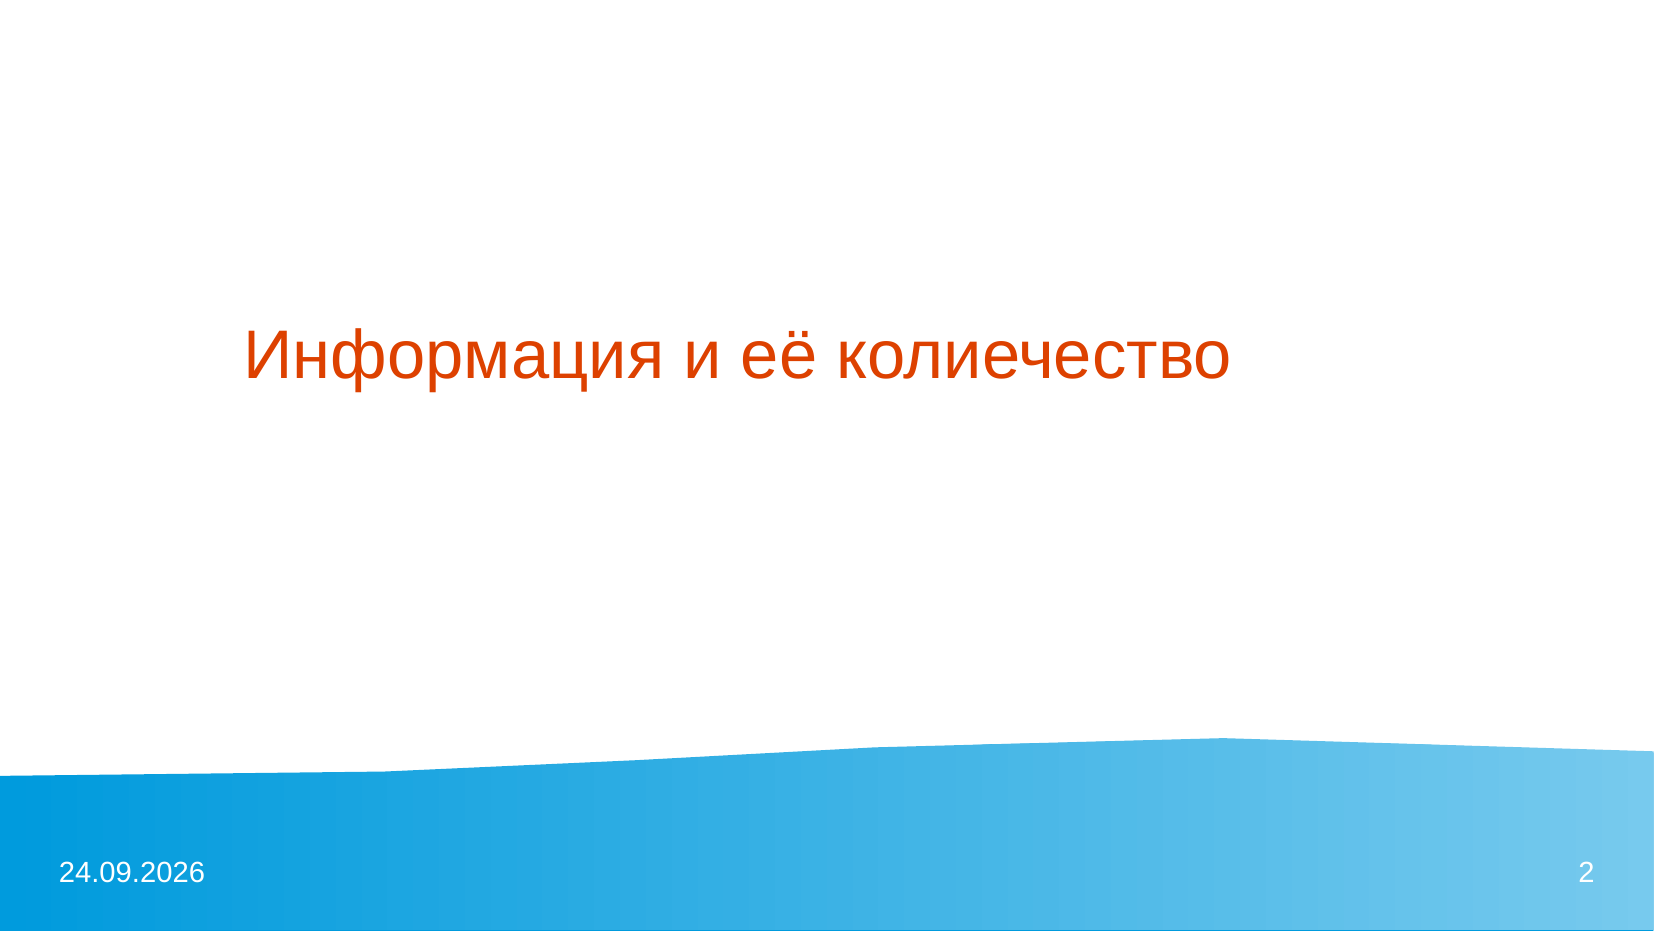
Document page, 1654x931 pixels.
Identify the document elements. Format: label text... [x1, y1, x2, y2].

title Информация и её колиечество [0, 265, 1477, 443]
